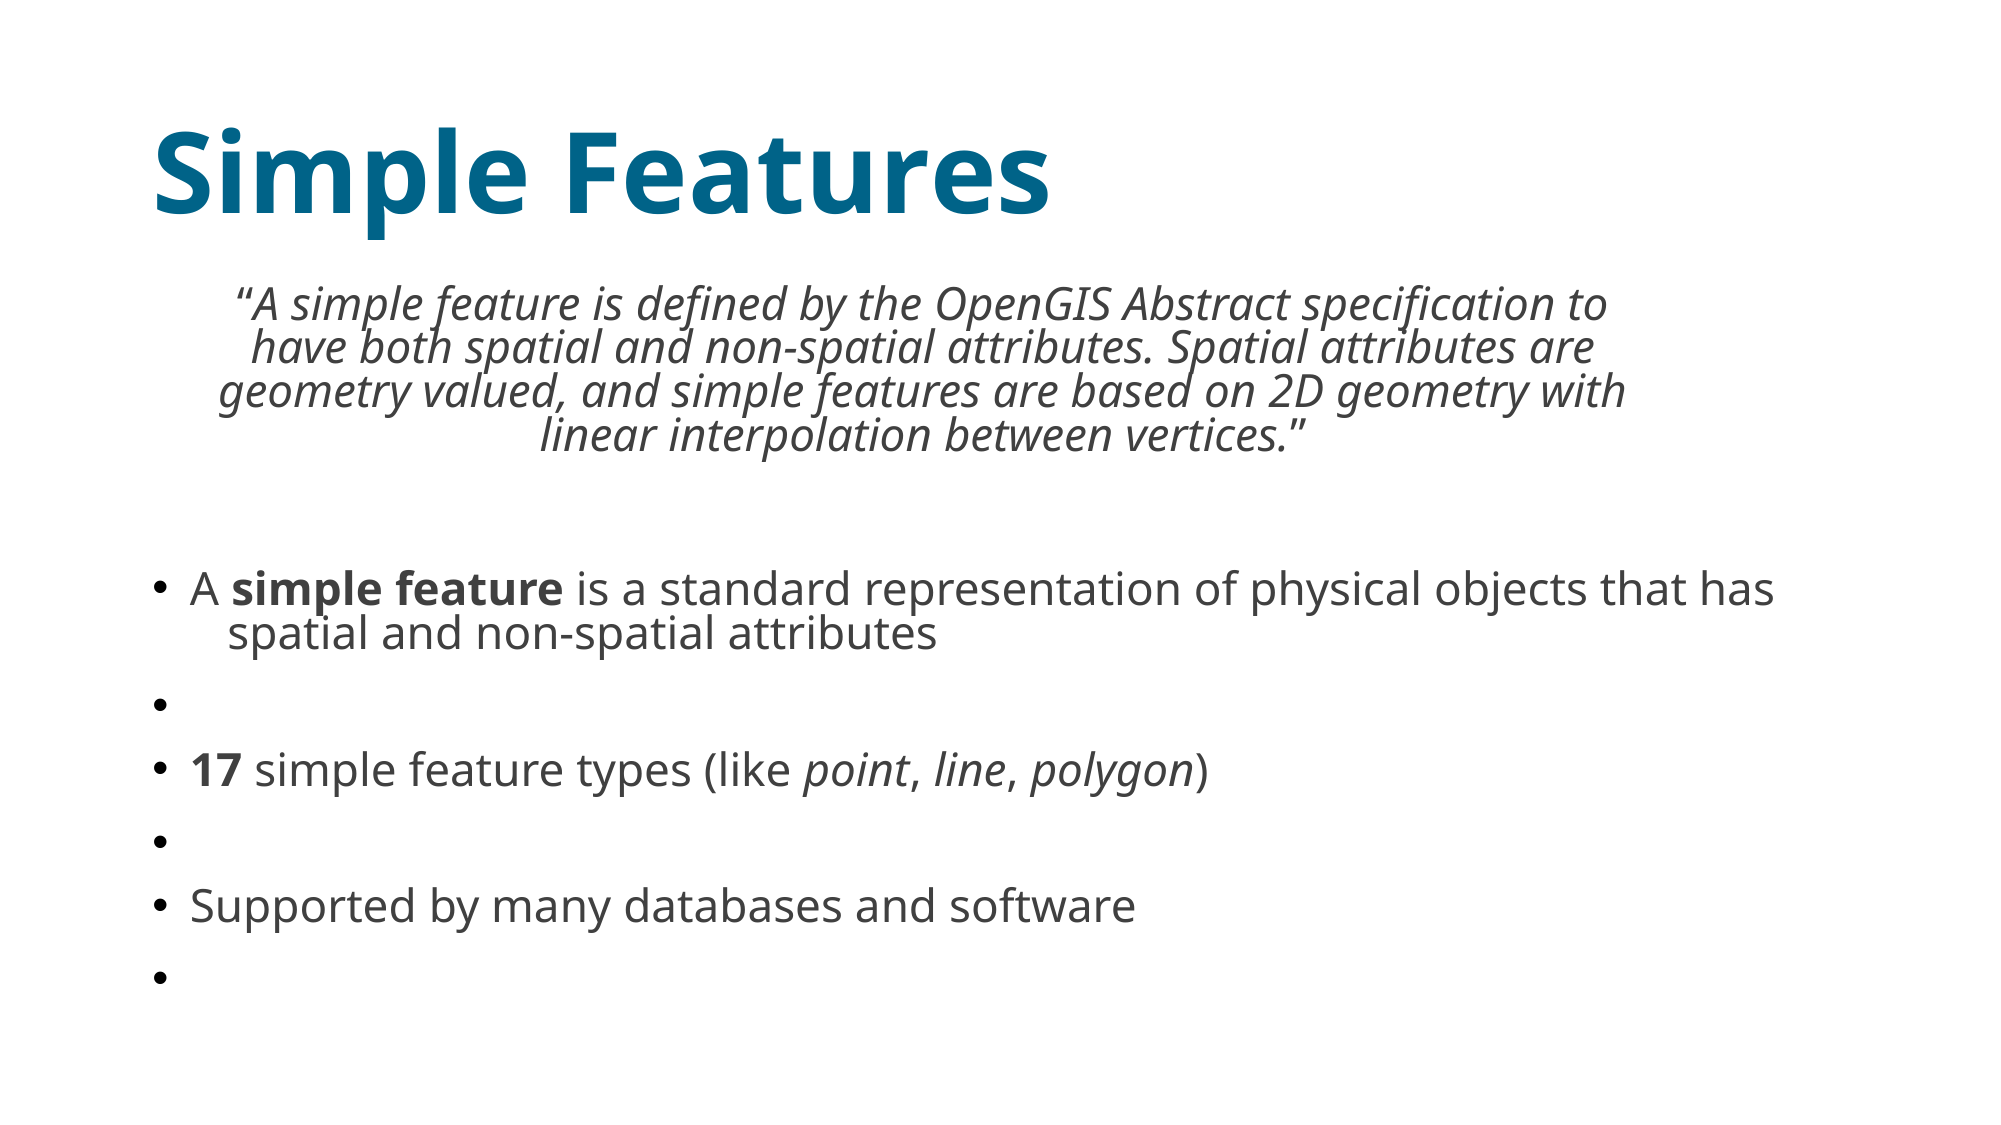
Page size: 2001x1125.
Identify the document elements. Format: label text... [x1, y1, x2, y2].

text_box “A simple feature is defined by the OpenGIS Abstract specification to have both spatial and non-spatial attributes. Spatial attributes are geometry valued, and simple features are based on 2D geometry with linear interpolation between vertices.” [194, 277, 1652, 483]
title Simple Features [137, 59, 1863, 278]
list A simple feature is a standard representation of physical objects that has spatial and non-spatial attributes 17 simple feature types (like point, line, polygon) Supported by many databases and software [137, 562, 1863, 988]
